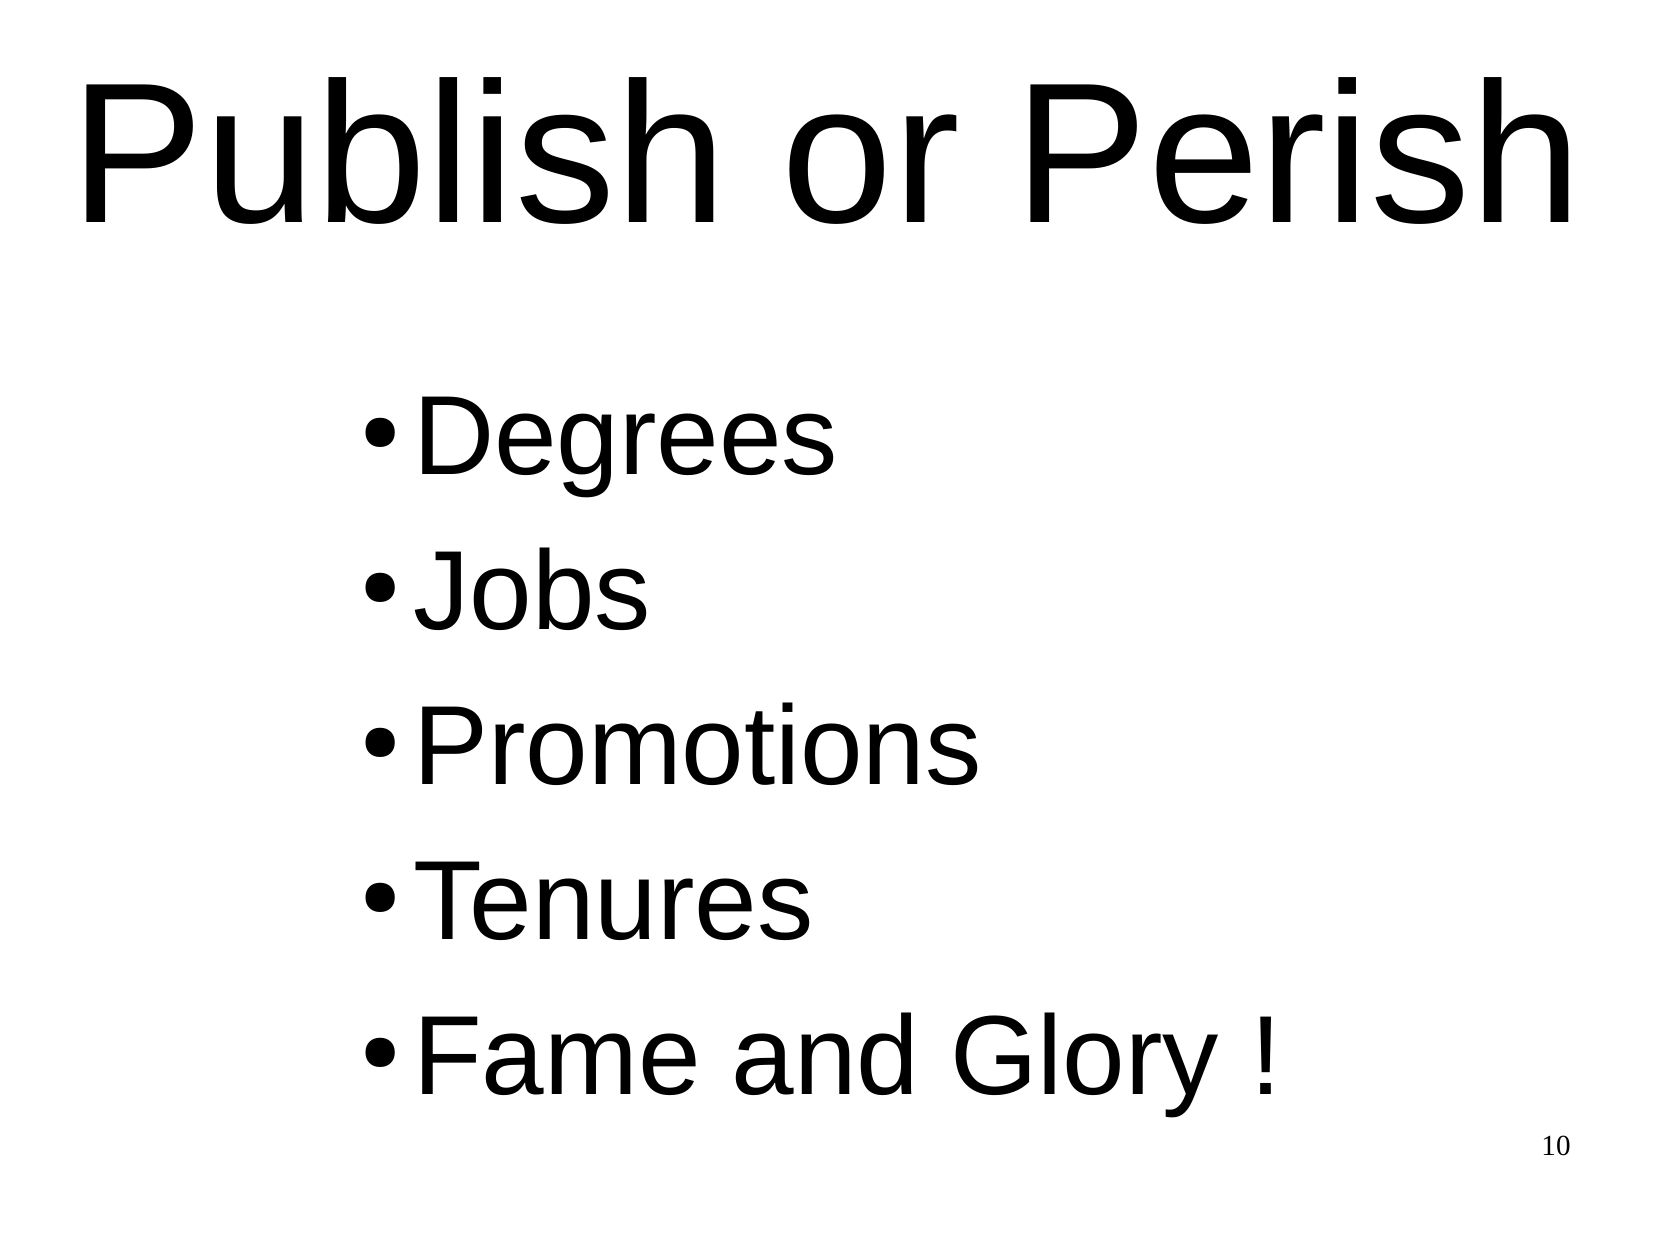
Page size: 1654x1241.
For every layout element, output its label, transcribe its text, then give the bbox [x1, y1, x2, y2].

list Degrees Jobs Promotions Tenures Fame and Glory ! [342, 372, 1535, 1119]
title Publish or Perish [0, 41, 1654, 265]
